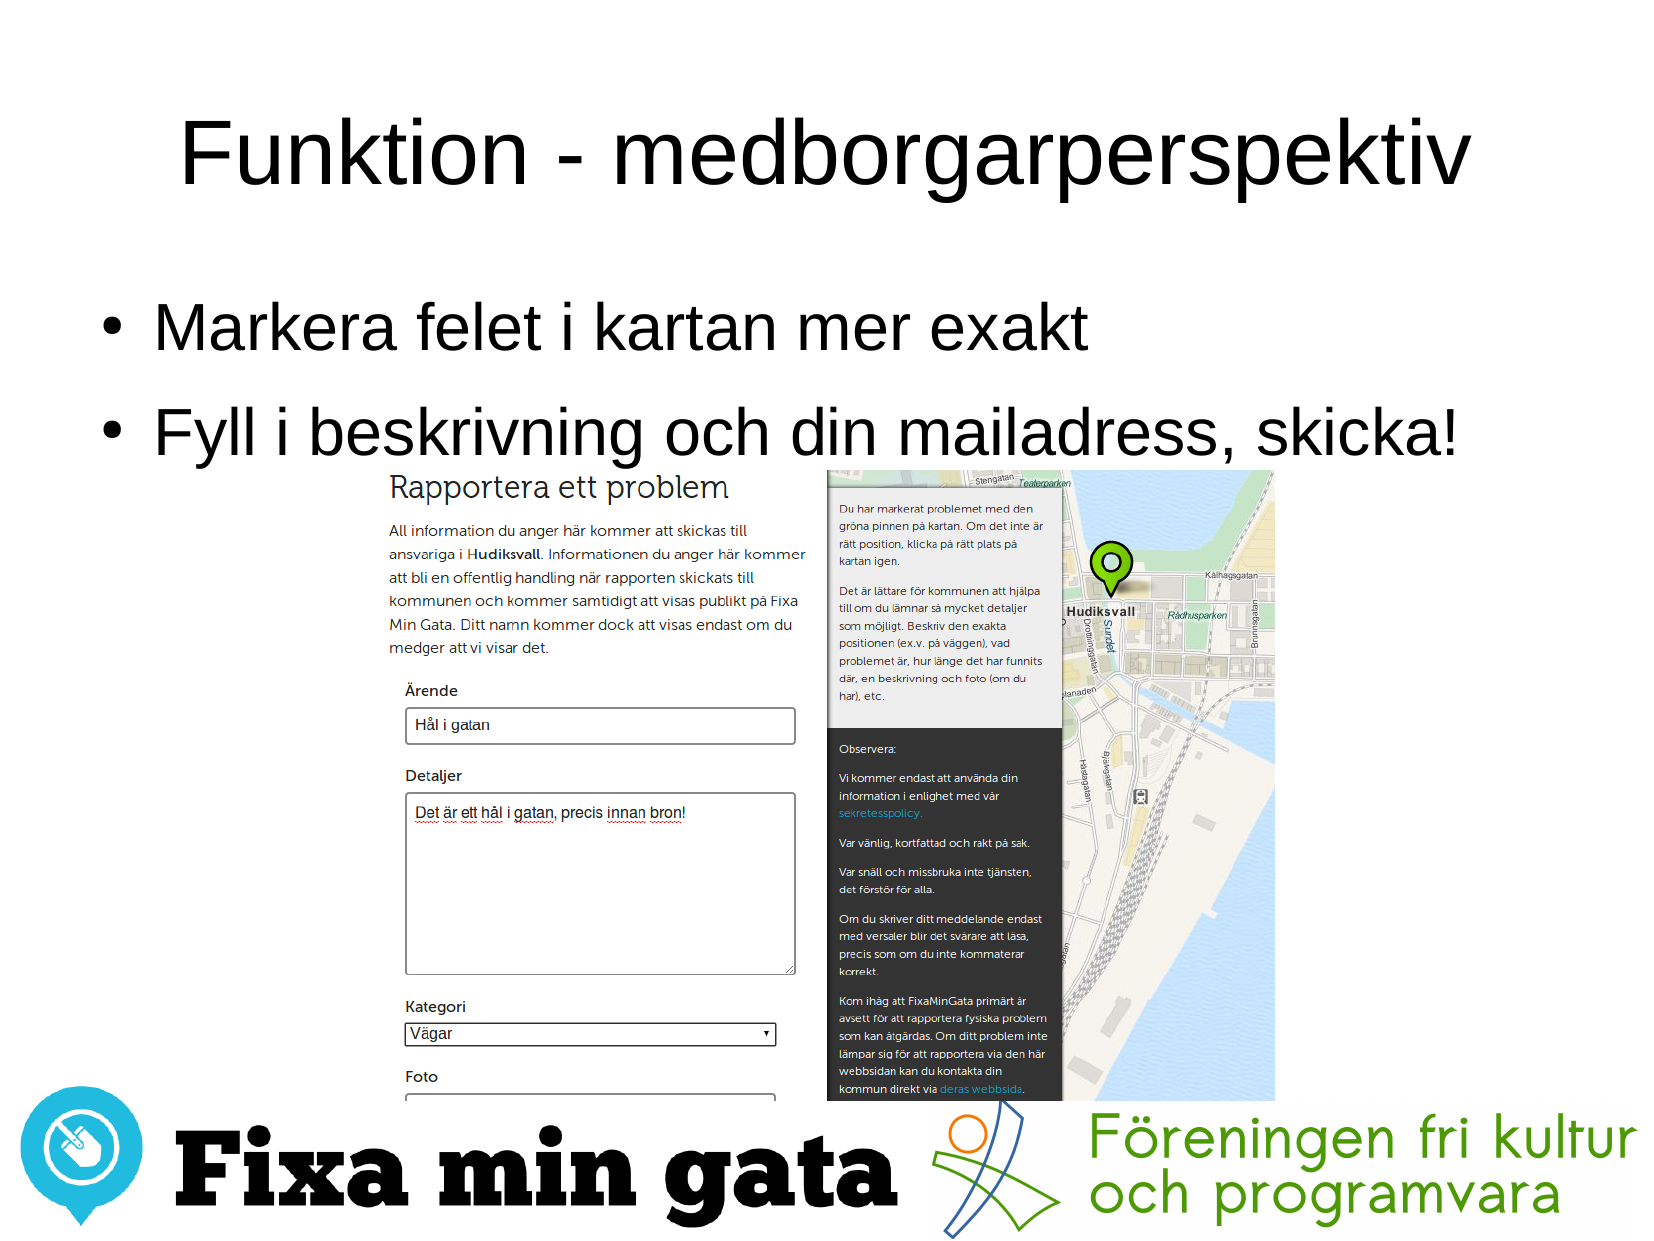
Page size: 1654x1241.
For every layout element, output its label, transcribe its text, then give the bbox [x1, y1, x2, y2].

picture [4, 470, 1638, 1239]
title Funktion - medborgarperspektiv [82, 49, 1571, 257]
list Markera felet i kartan mer exakt Fyll i beskrivning och din mailadress, skicka! [82, 290, 1538, 1010]
